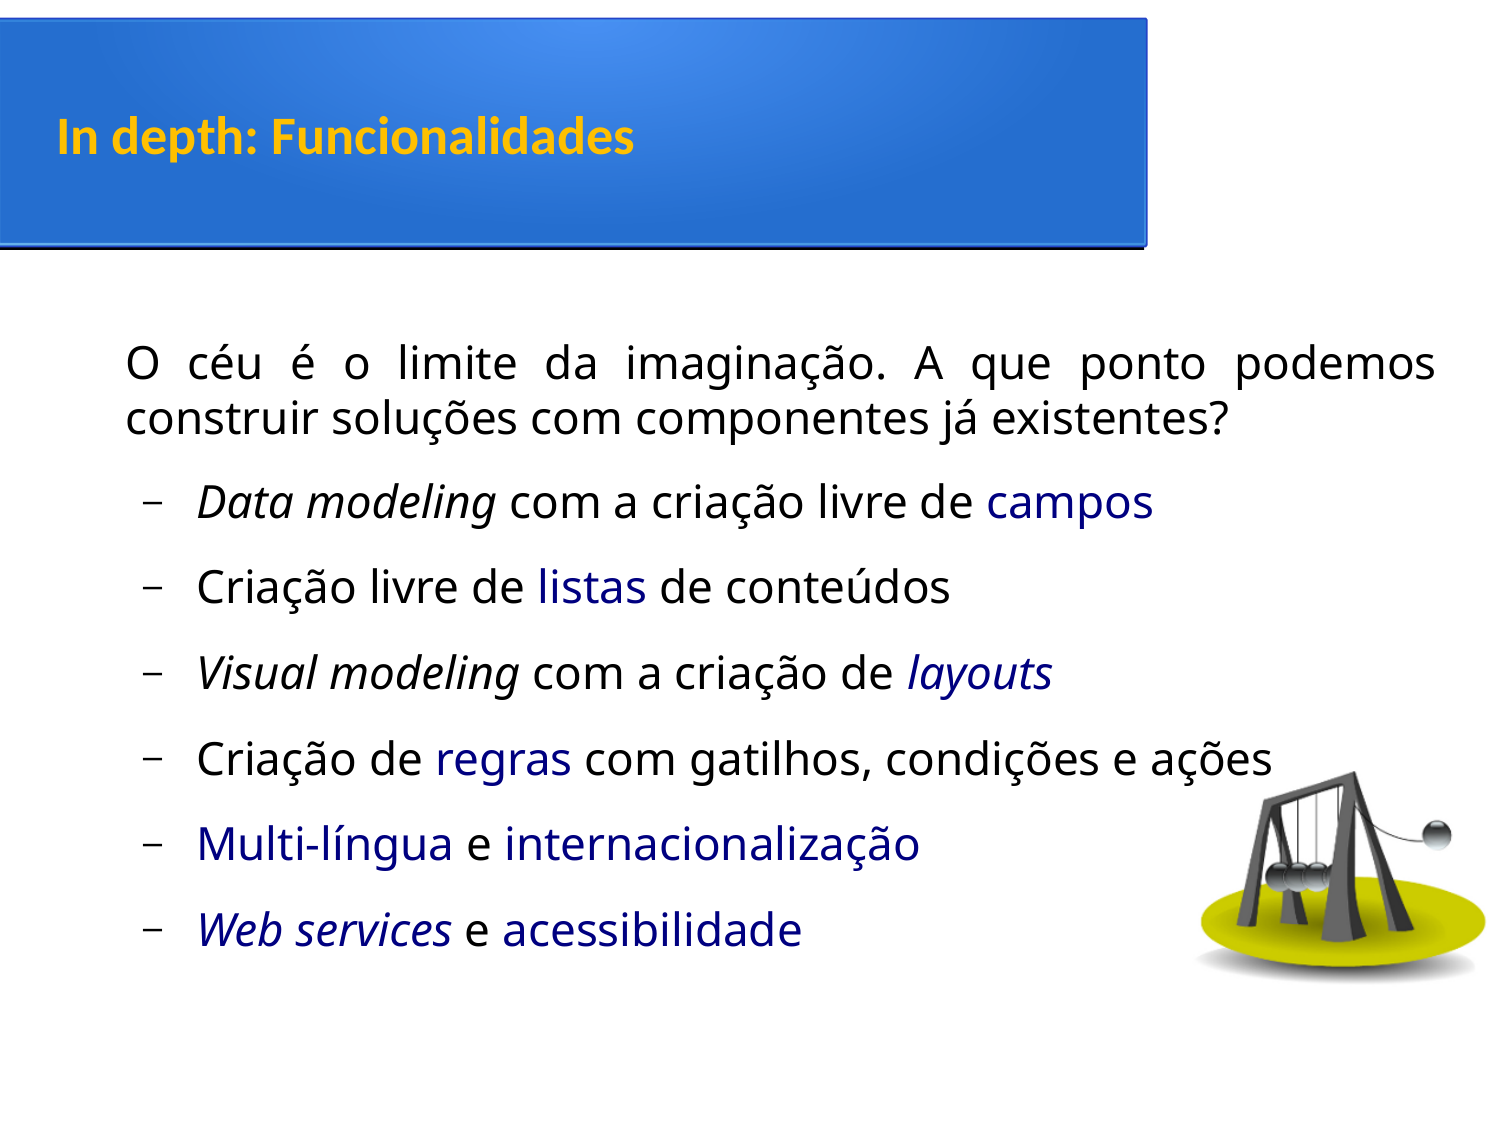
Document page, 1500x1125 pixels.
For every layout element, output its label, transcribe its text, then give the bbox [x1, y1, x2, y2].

list In depth: Funcionalidades [41, 41, 1111, 225]
picture [1192, 769, 1489, 987]
list O céu é o limite da imaginação. A que ponto podemos construir soluções com componentes já existentes? Data modeling com a criação livre de campos Criação livre de listas de conteúdos Visual modeling com a criação de layouts Criação de regras com gatilhos, condições e ações Multi-língua e internacionalização Web services e acessibilidade [39, 326, 1453, 966]
